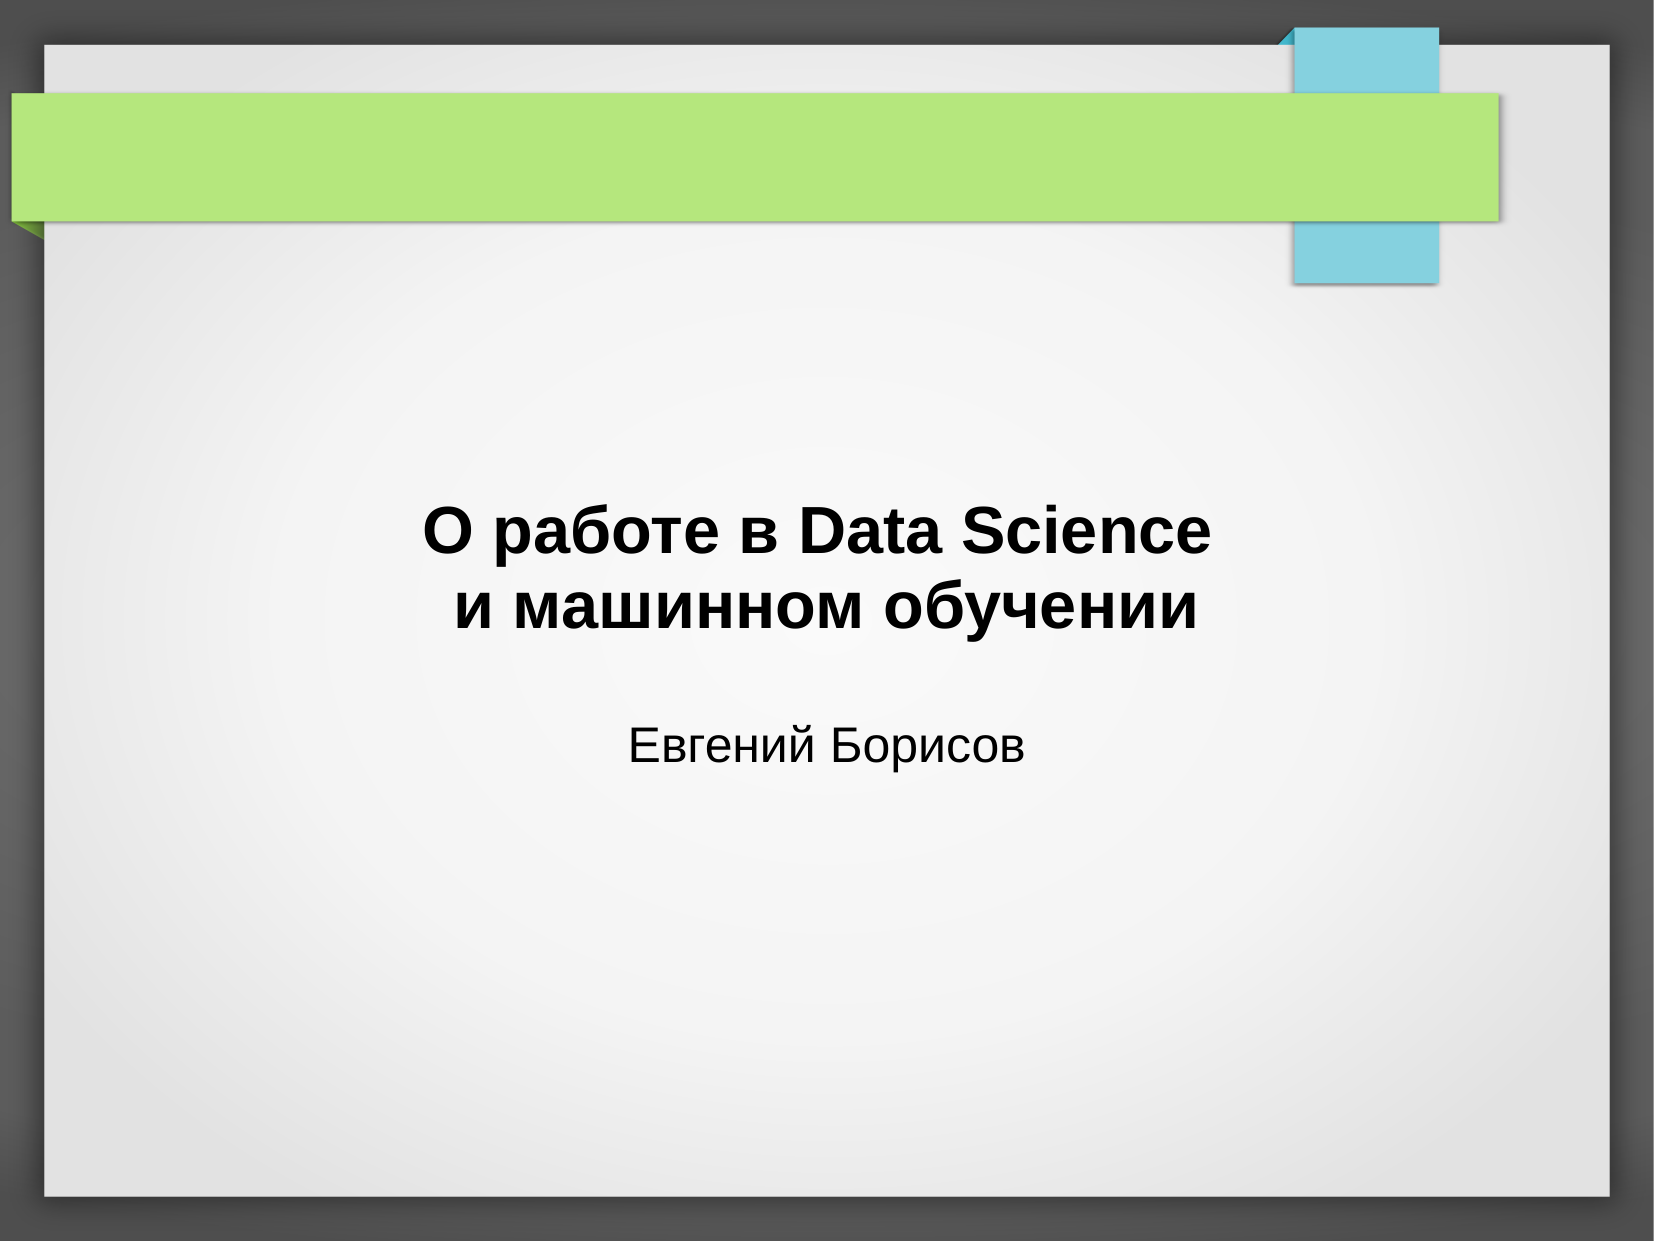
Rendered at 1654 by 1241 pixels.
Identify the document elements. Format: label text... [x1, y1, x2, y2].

subtitle О работе в Data Science и машинном обучении Евгений Борисов [82, 290, 1571, 1010]
picture [0, 0, 1654, 1241]
